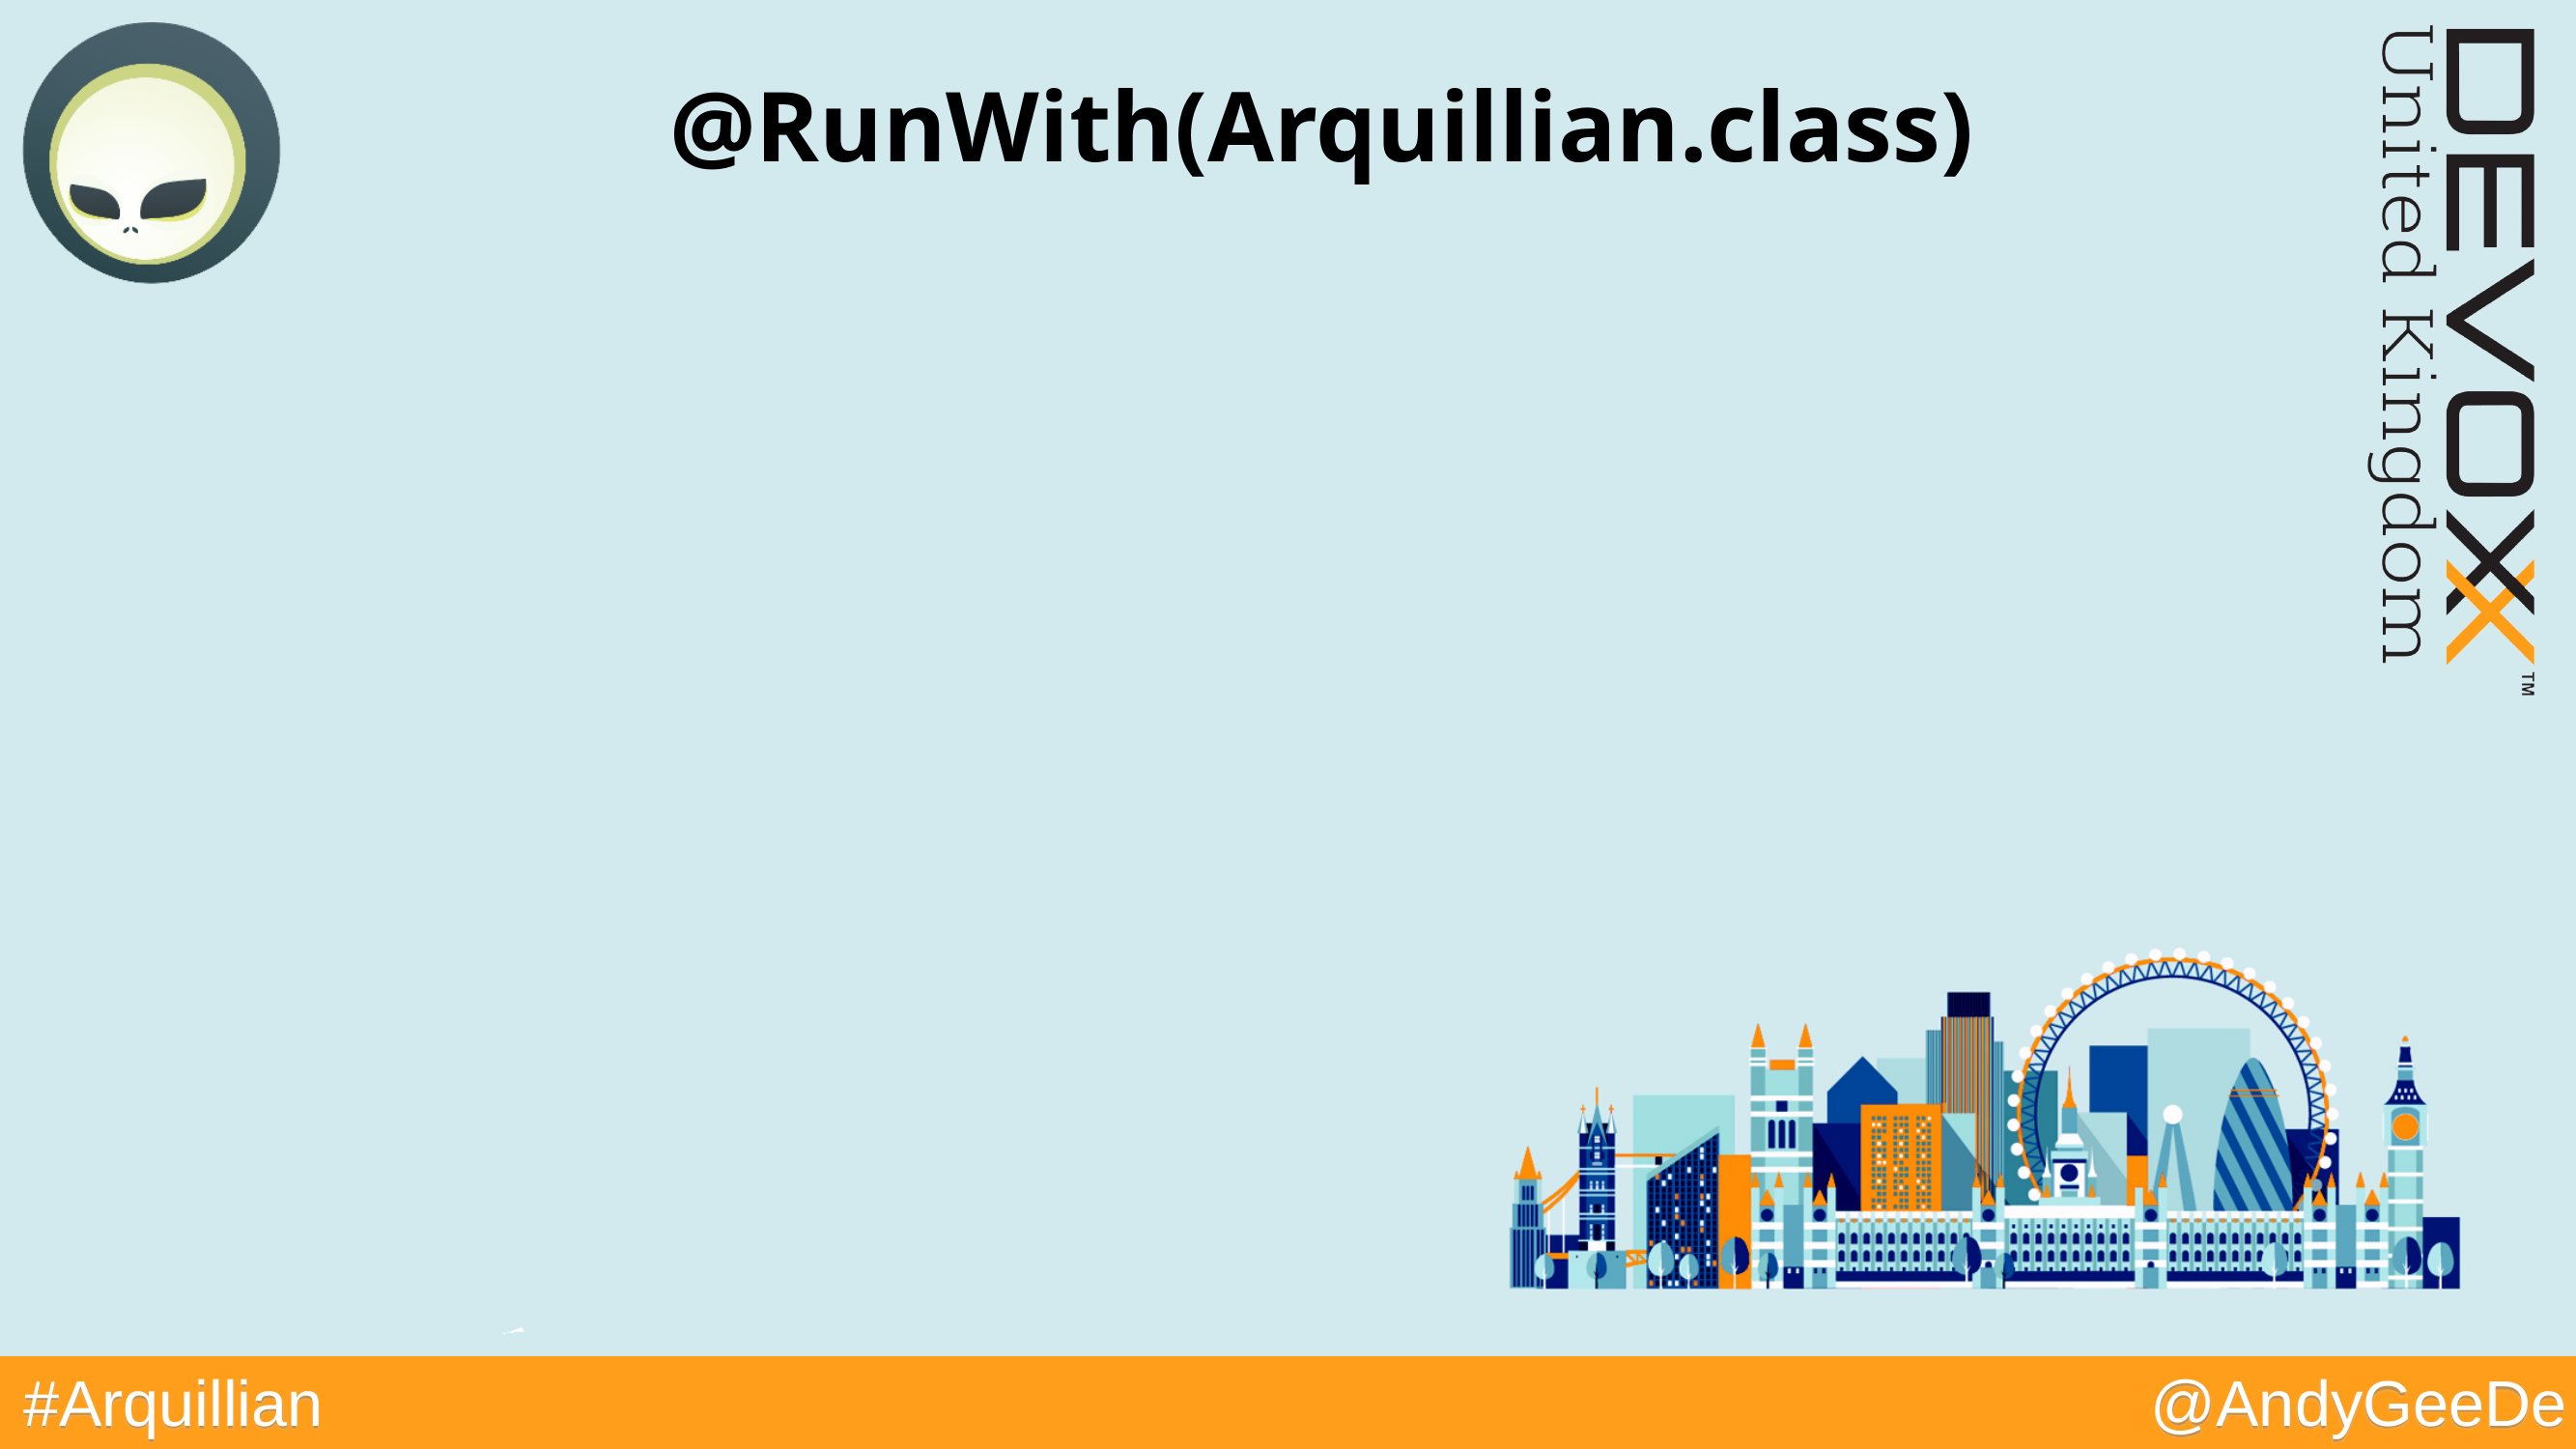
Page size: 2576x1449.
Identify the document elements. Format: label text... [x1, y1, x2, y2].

title @RunWith(Arquillian.class) [197, 58, 2448, 243]
picture [0, 0, 2576, 1355]
